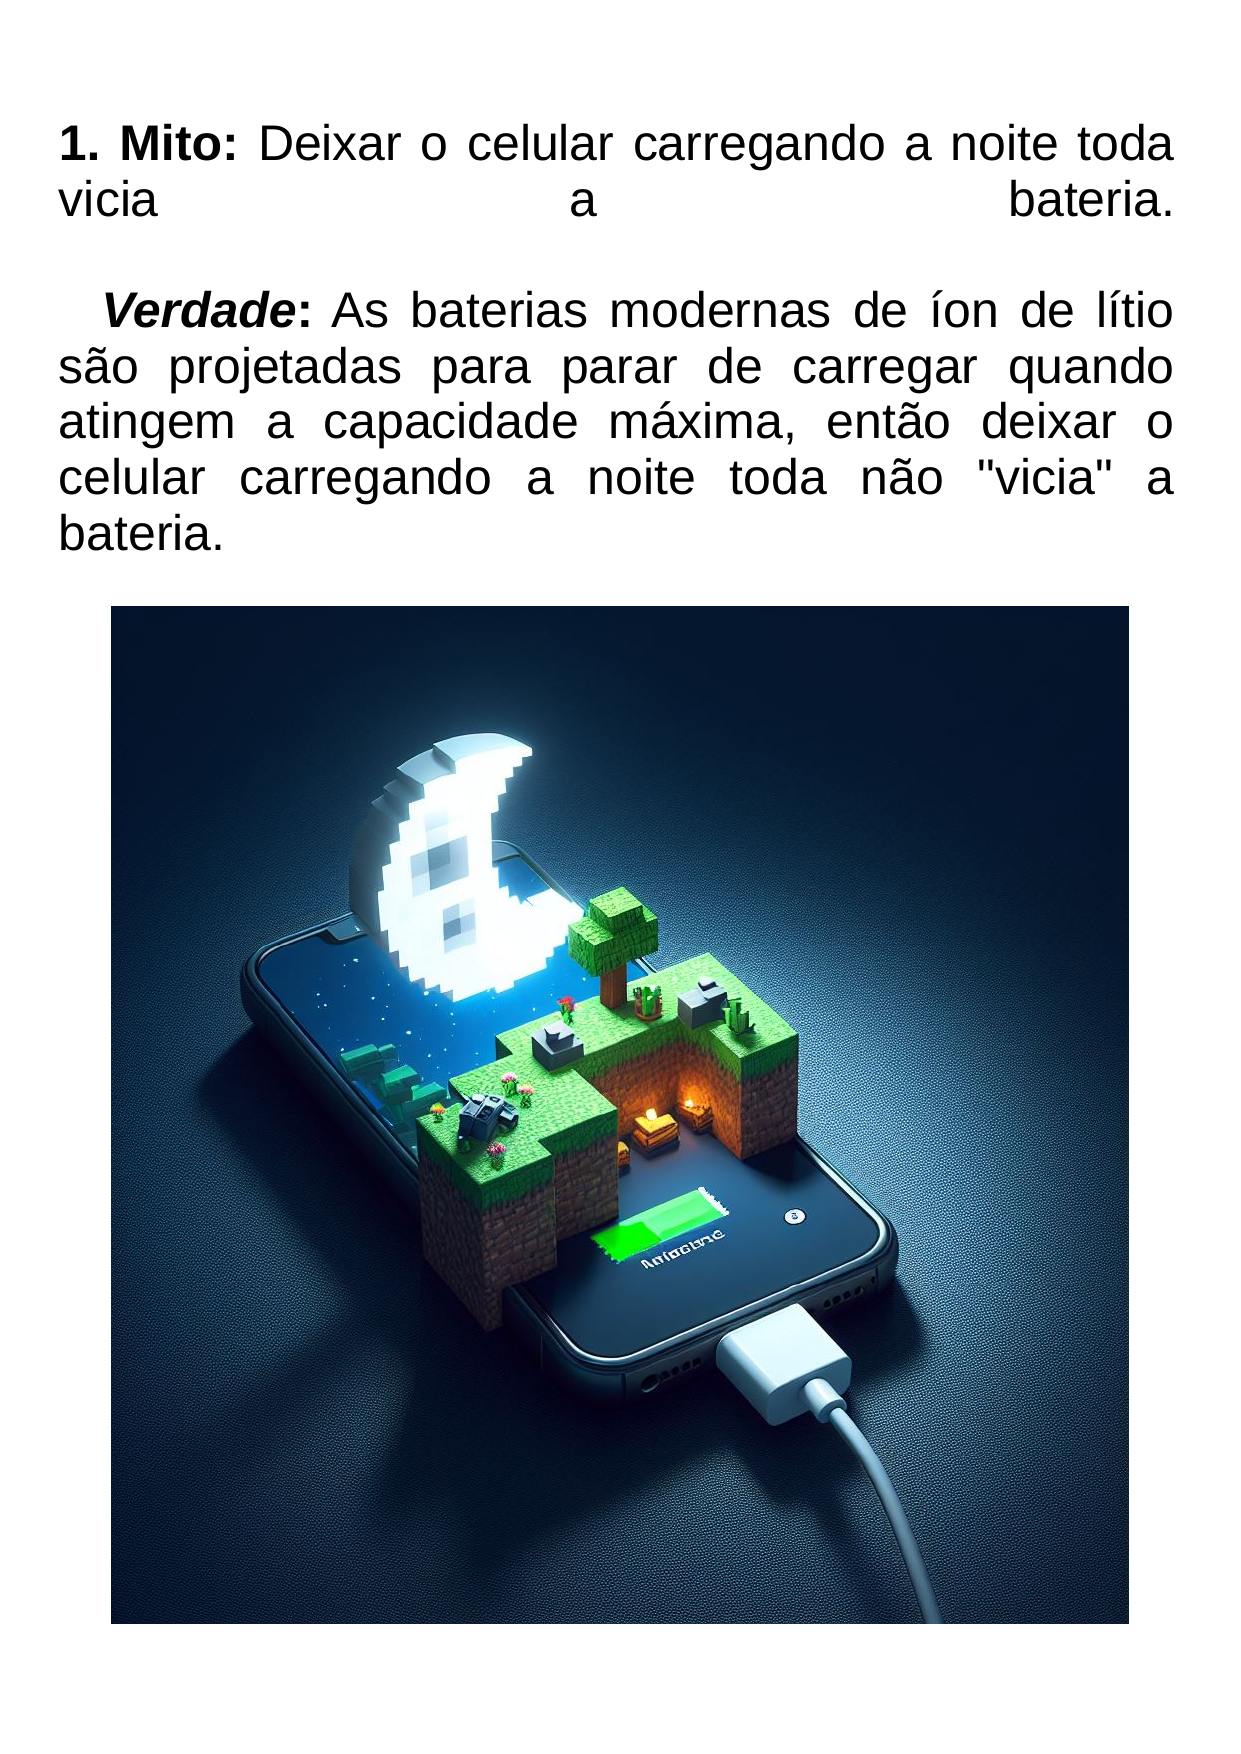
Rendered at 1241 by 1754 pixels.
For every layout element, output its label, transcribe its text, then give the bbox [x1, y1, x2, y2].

picture [111, 606, 1129, 1625]
title 1. Mito: Deixar o celular carregando a noite toda vicia a bateria. Verdade: As baterias modernas de íon de lítio são projetadas para parar de carregar quando atingem a capacidade máxima, então deixar o celular carregando a noite toda não "vicia" a bateria. [59, 114, 1176, 562]
